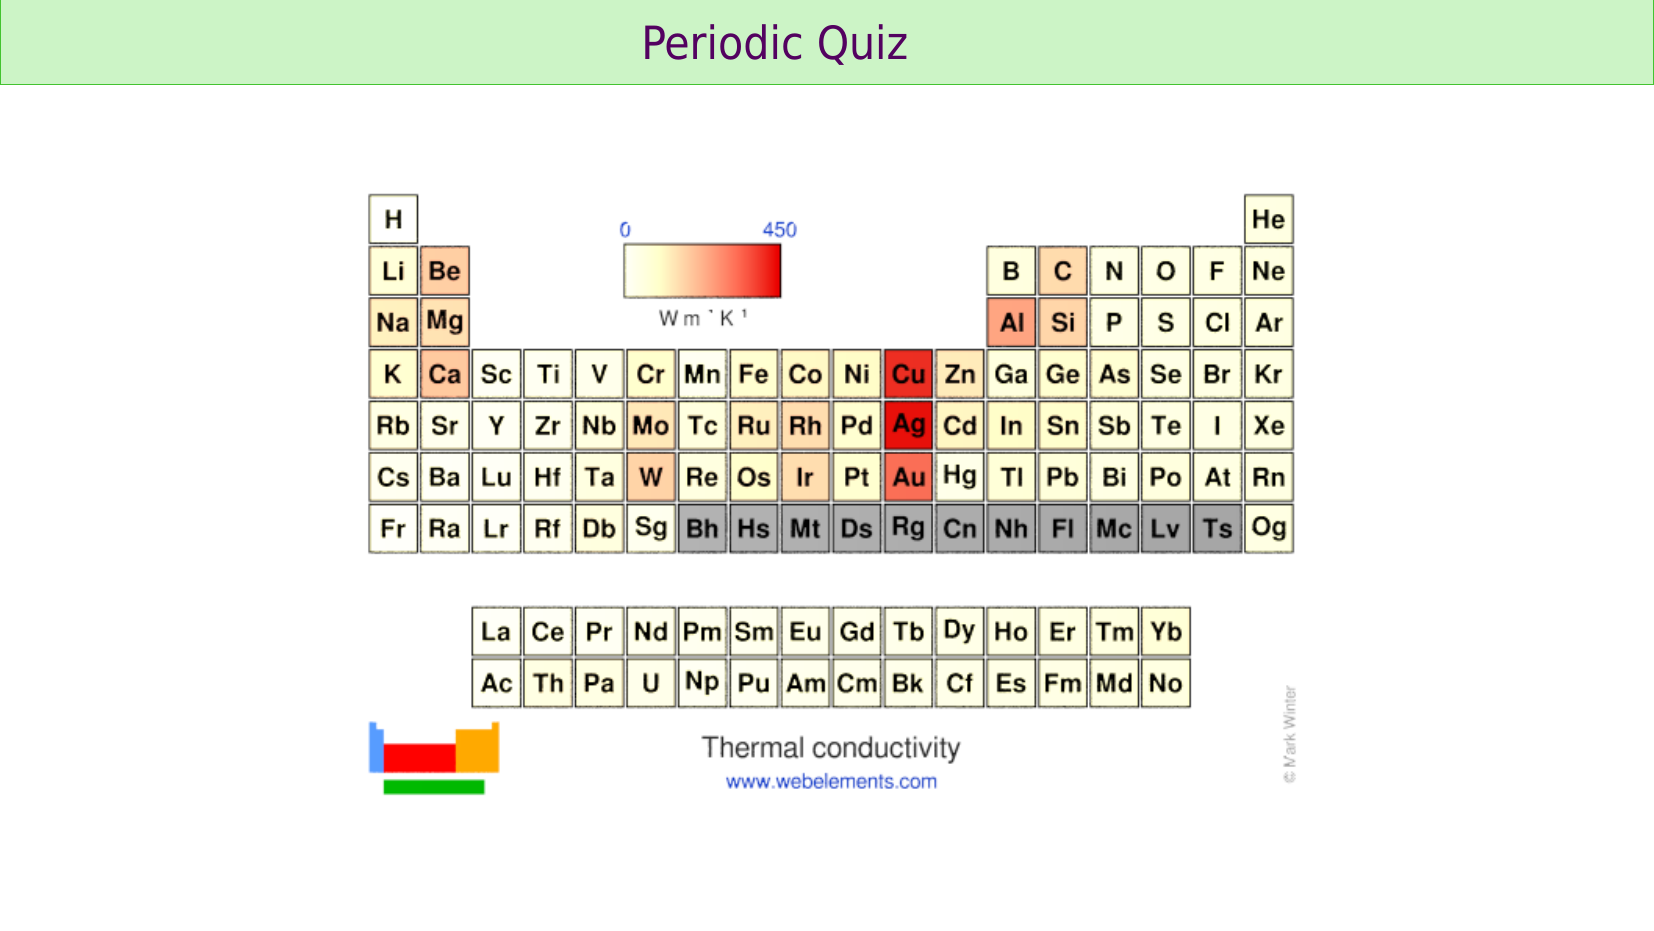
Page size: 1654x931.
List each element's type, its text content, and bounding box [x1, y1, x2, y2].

text_box Periodic Quiz [626, 9, 937, 78]
picture [331, 177, 1332, 803]
text_box [0, 0, 1654, 85]
